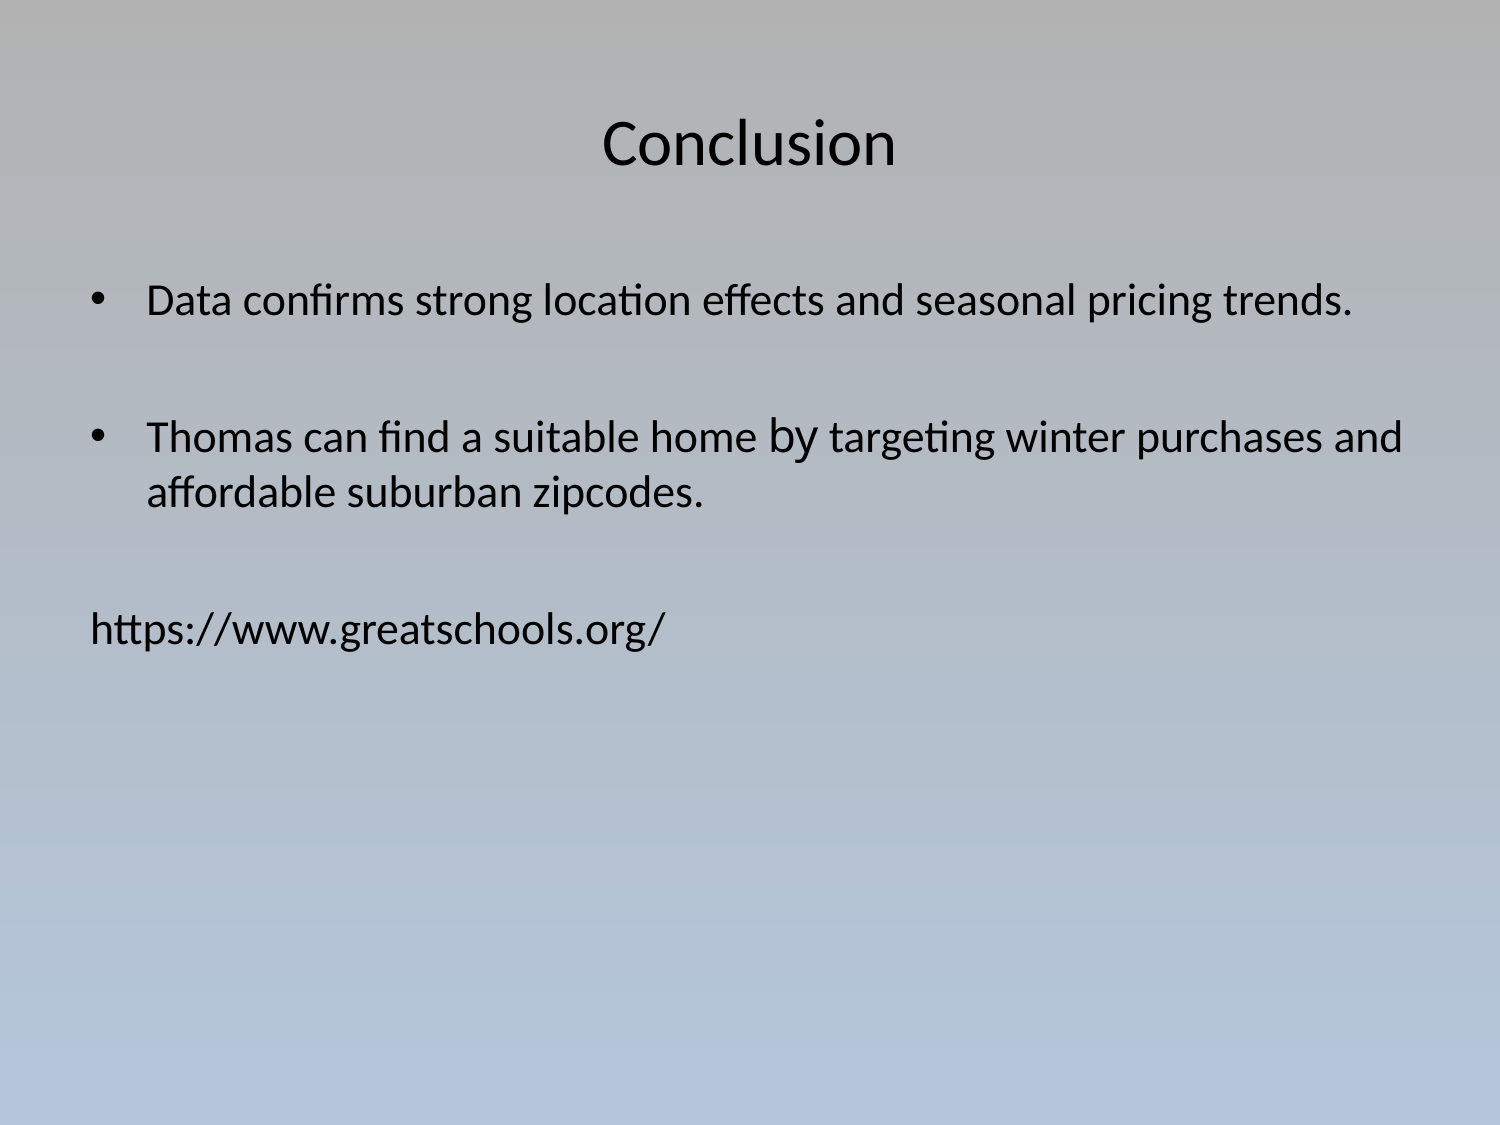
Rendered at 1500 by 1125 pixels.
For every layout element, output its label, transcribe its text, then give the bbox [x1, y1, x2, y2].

list Data confirms strong location effects and seasonal pricing trends. Thomas can find a suitable home by targeting winter purchases and affordable suburban zipcodes. https://www.greatschools.org/ [75, 262, 1425, 1005]
title Conclusion [75, 45, 1425, 233]
